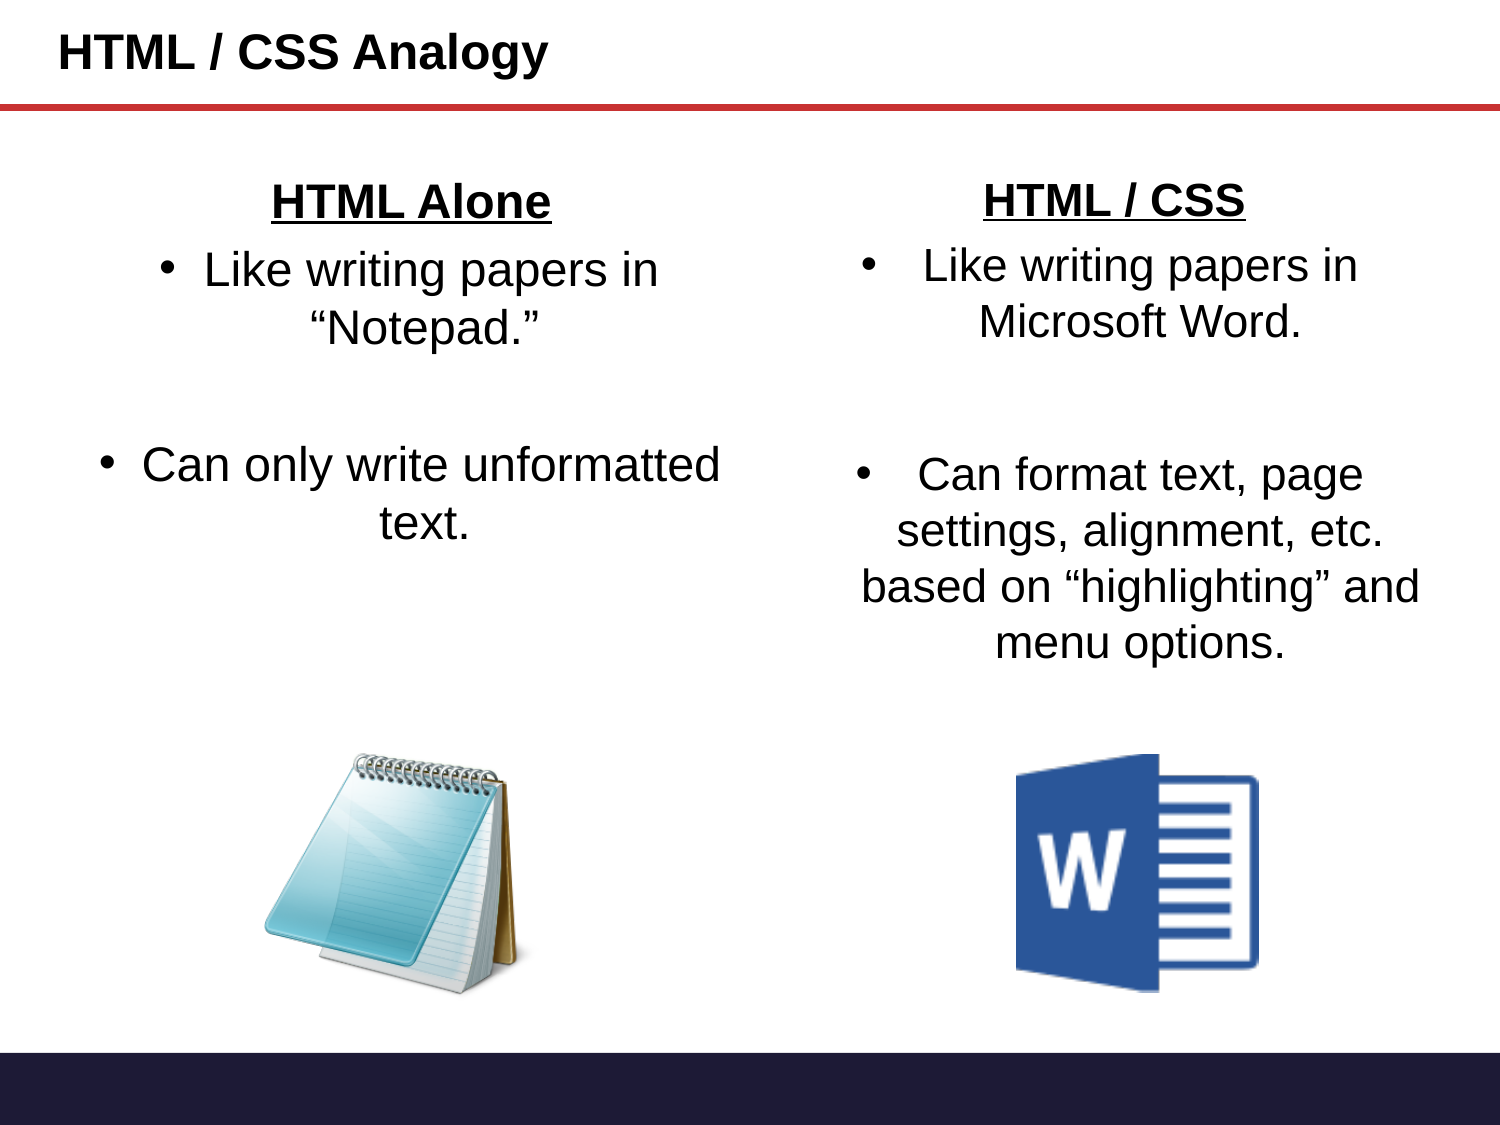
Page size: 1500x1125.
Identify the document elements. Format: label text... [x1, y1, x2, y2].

picture [1016, 754, 1259, 993]
picture [263, 729, 539, 1005]
text_box HTML / CSS Like writing papers in Microsoft Word. Can format text, page settings, alignment, etc. based on “highlighting” and menu options. [778, 162, 1451, 678]
text_box HTML Alone Like writing papers in “Notepad.” Can only write unformatted text. [74, 162, 748, 558]
title HTML / CSS Analogy [50, 0, 948, 108]
